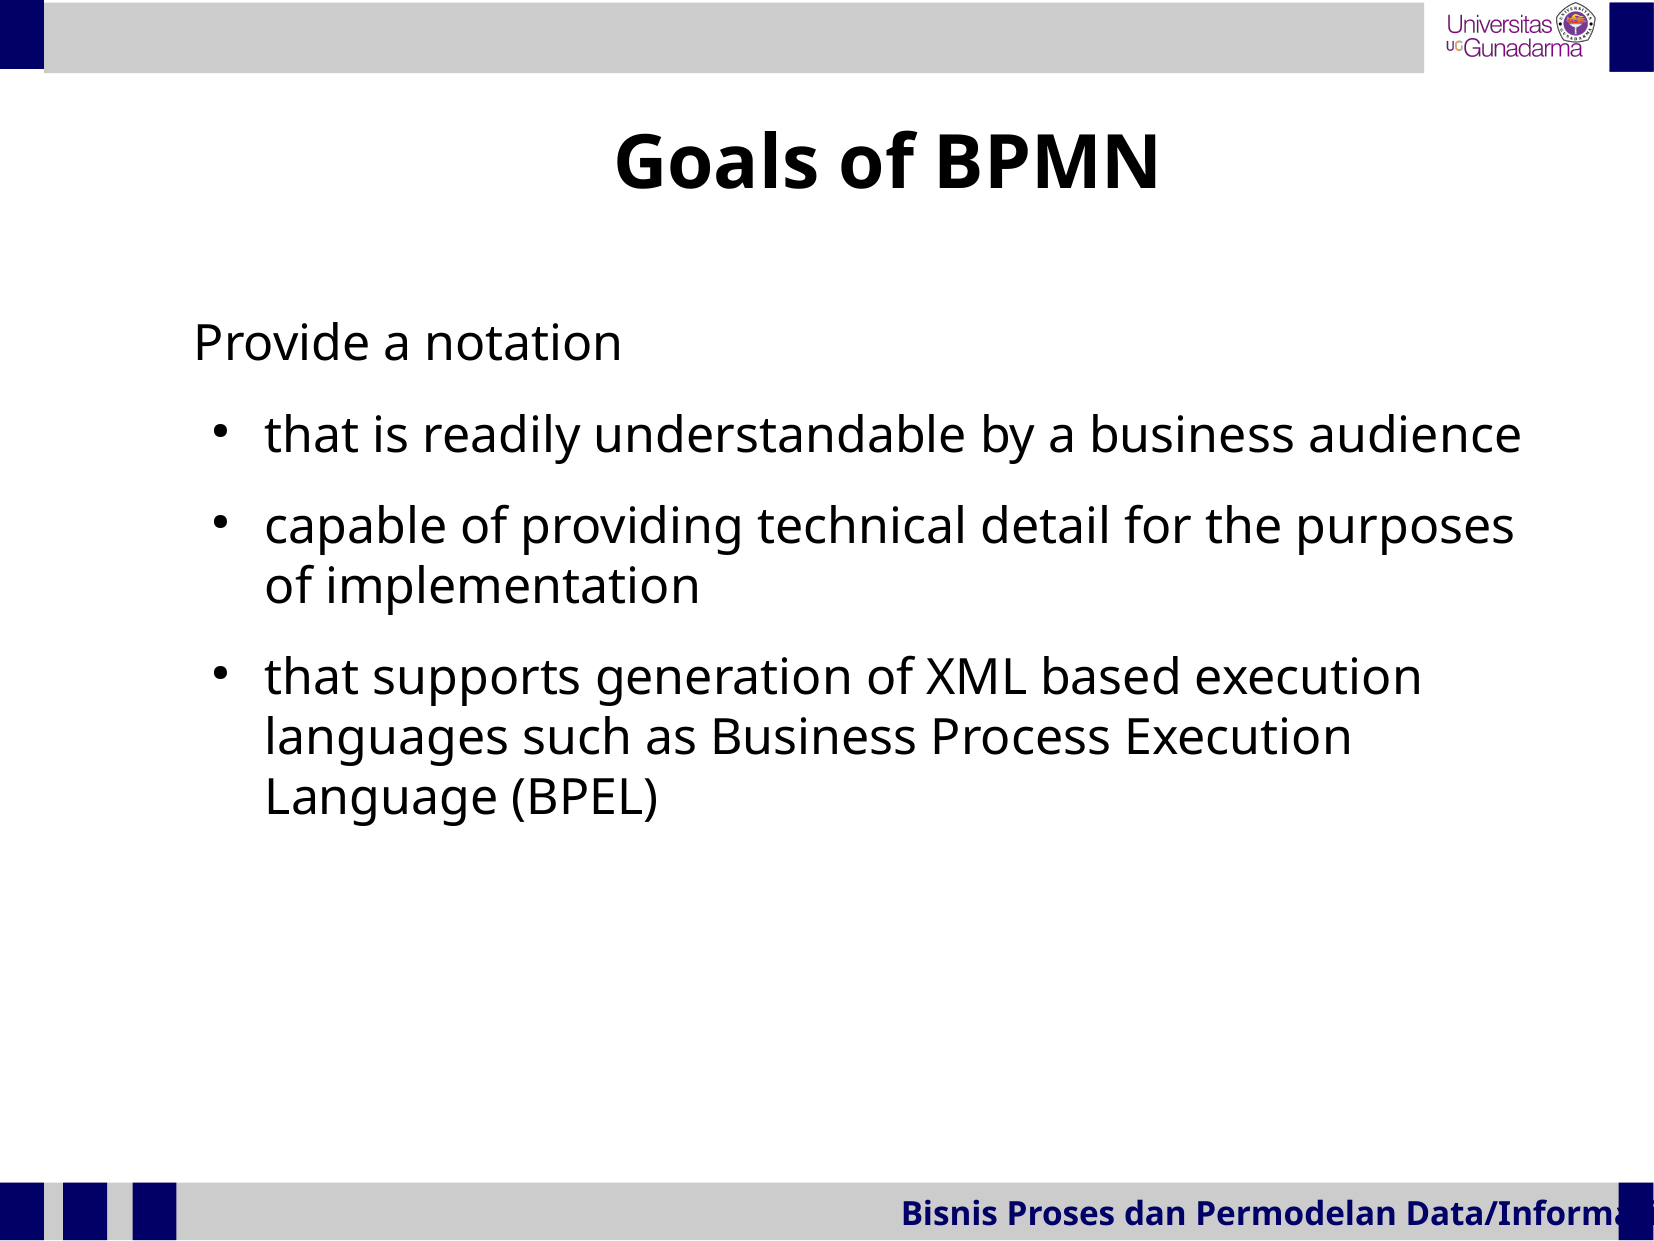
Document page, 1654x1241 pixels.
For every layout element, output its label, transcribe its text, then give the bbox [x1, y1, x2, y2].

title Goals of BPMN [179, 68, 1571, 249]
list Provide a notation that is readily understandable by a business audience capable of providing technical detail for the purposes of implementation that supports generation of XML based execution languages such as Business Process Execution Language (BPEL) [179, 303, 1571, 1020]
picture [1437, 2, 1610, 62]
